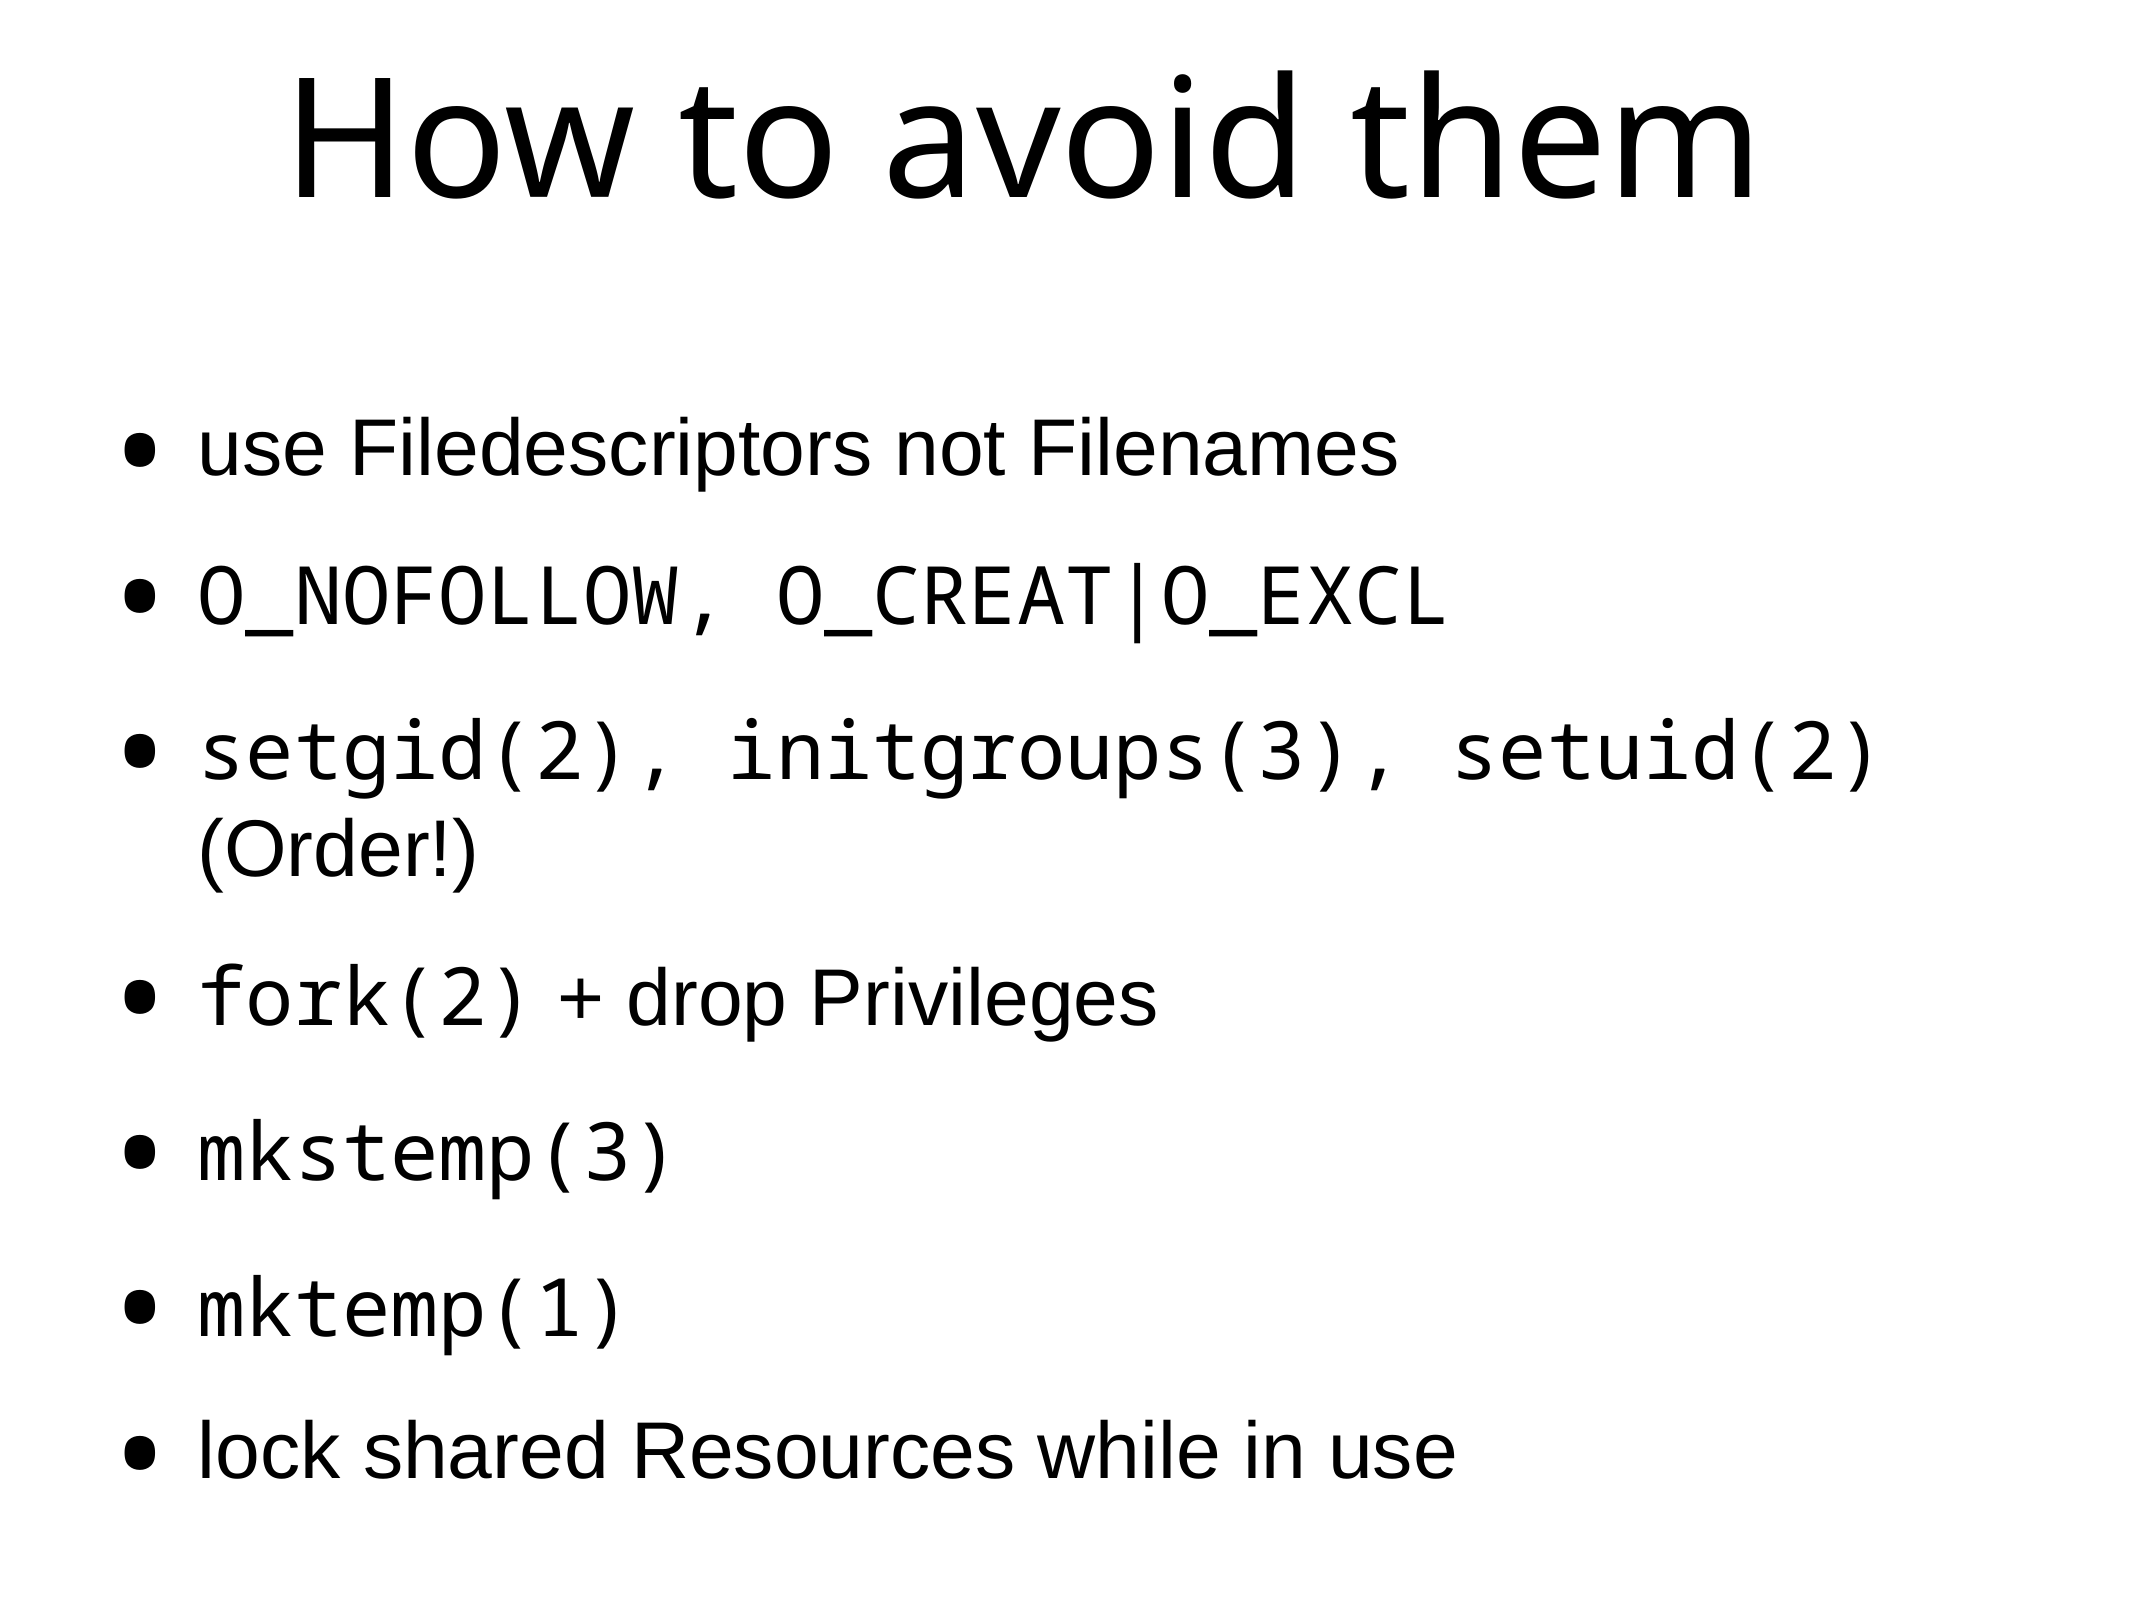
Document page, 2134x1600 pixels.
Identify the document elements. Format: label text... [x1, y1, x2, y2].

list use Filedescriptors not Filenames O_NOFOLLOW, O_CREAT|O_EXCL setgid(2), initgroups(3), setuid(2) (Order!) fork(2) + drop Privileges mkstemp(3) mktemp(1) lock shared Resources while in use [59, 389, 2067, 1509]
title How to avoid them [98, 0, 1949, 266]
